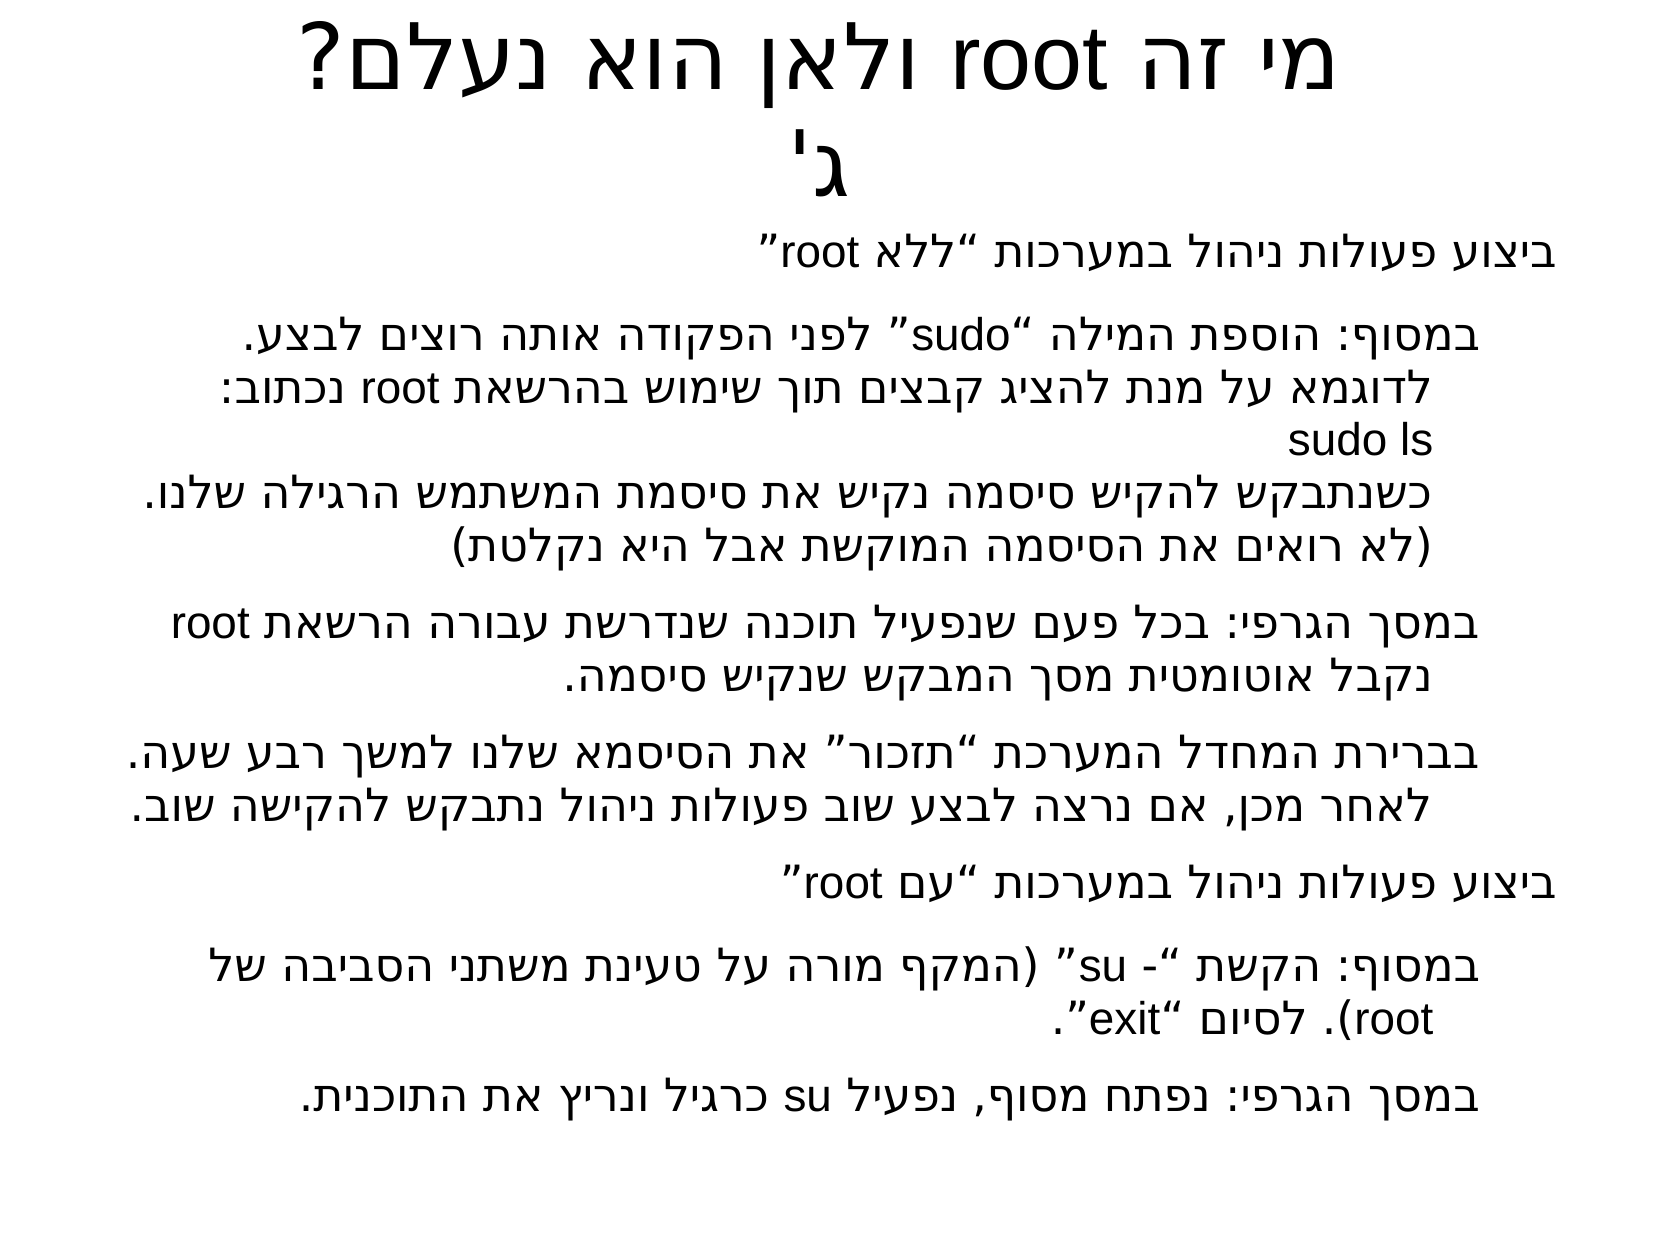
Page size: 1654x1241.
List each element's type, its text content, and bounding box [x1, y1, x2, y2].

list ביצוע פעולות ניהול במערכות “ללא root” במסוף: הוספת המילה “sudo” לפני הפקודה אותה רוצים לבצע. לדוגמא על מנת להציג קבצים תוך שימוש בהרשאת root נכתוב: sudo ls כשנתבקש להקיש סיסמה נקיש את סיסמת המשתמש הרגילה שלנו. (לא רואים את הסיסמה המוקשת אבל היא נקלטת) במסך הגרפי: בכל פעם שנפעיל תוכנה שנדרשת עבורה הרשאת root נקבל אוטומטית מסך המבקש שנקיש סיסמה. בברירת המחדל המערכת “תזכור” את הסיסמא שלנו למשך רבע שעה. לאחר מכן, אם נרצה לבצע שוב פעולות ניהול נתבקש להקישה שוב. ביצוע פעולות ניהול במערכות “עם root” במסוף: הקשת “- su” (המקף מורה על טעינת משתני הסביבה של root). לסיום “exit”. במסך הגרפי: נפתח מסוף, נפעיל su כרגיל ונריץ את התוכנית. [86, 224, 1576, 1210]
title מי זה root ולאן הוא נעלם? ג' [75, 0, 1564, 223]
